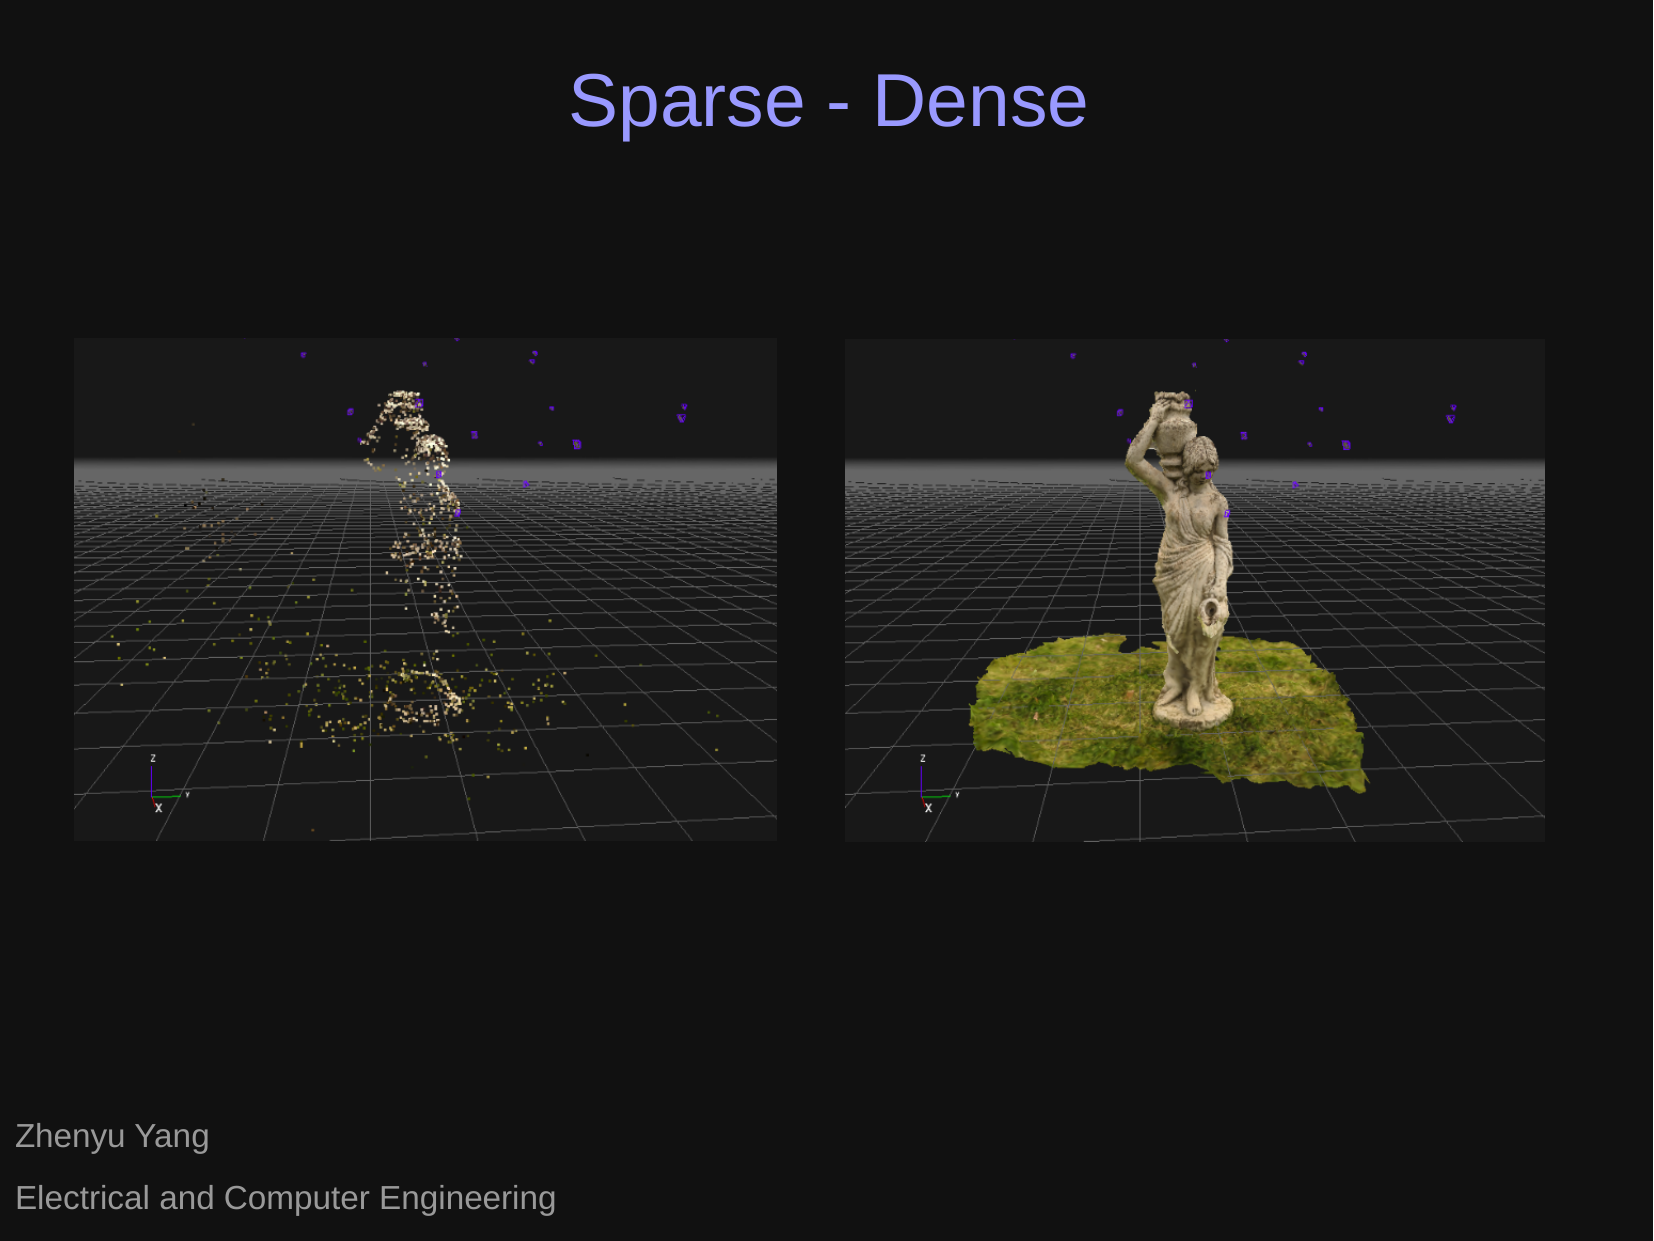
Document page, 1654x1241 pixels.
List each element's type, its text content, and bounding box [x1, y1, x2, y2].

text_box Zhenyu Yang Electrical and Computer Engineering [0, 1110, 765, 1231]
text_box Sparse - Dense [553, 51, 1140, 151]
picture [74, 338, 777, 841]
picture [845, 339, 1545, 842]
